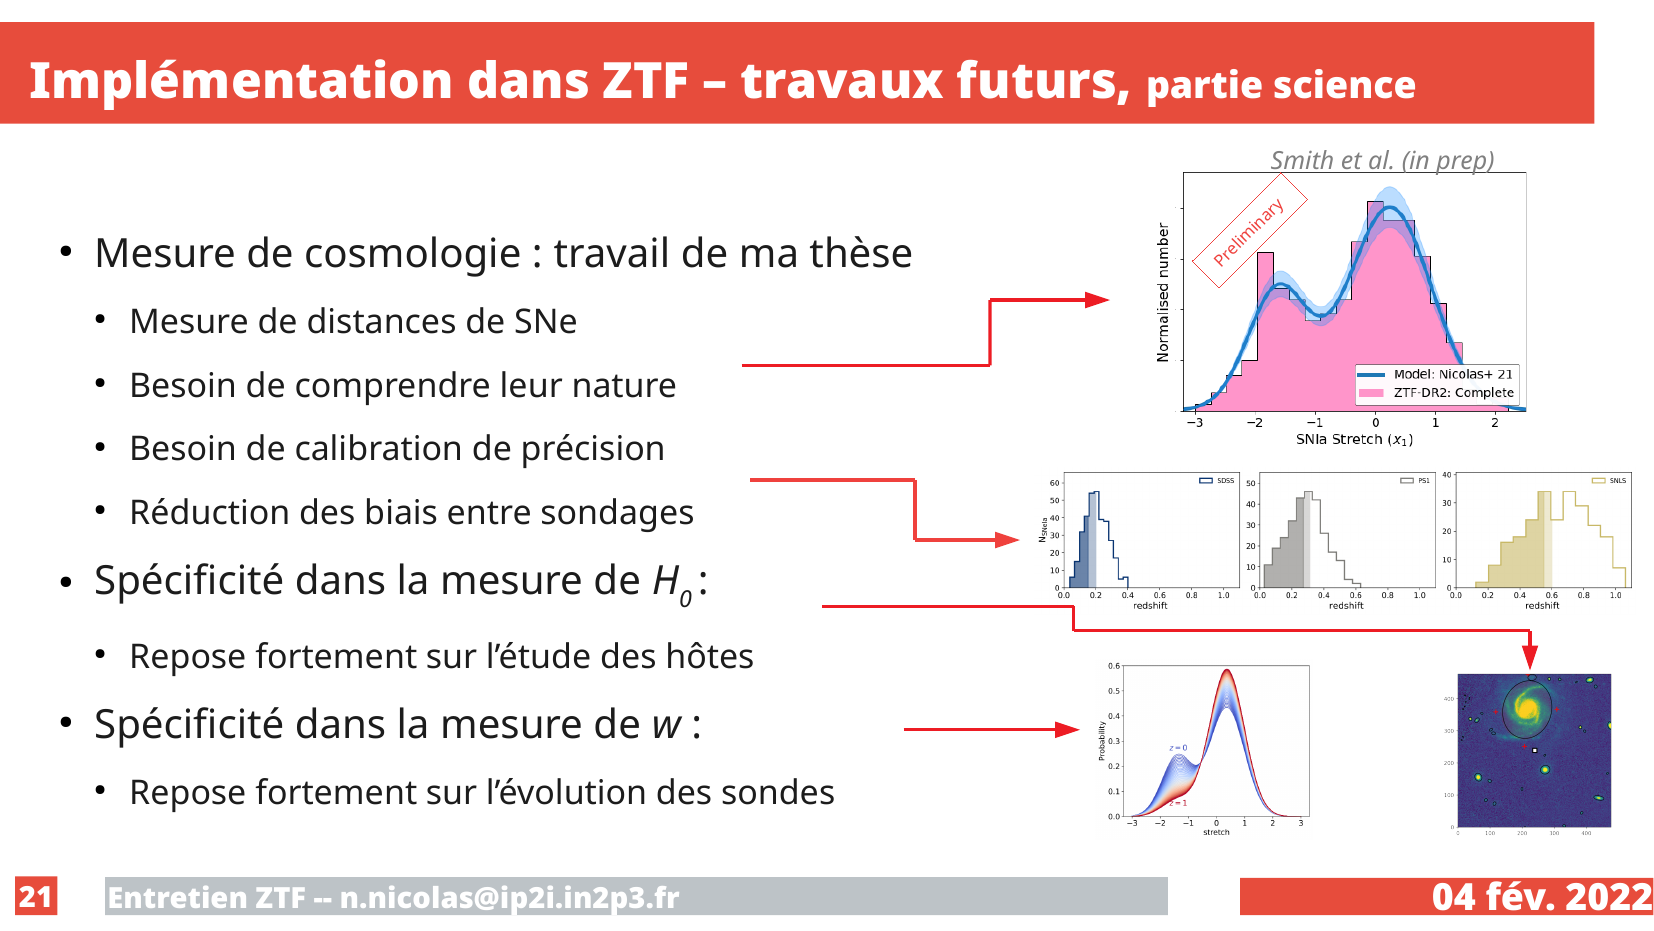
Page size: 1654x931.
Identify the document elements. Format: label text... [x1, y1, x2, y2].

text_box Preliminary [1192, 180, 1306, 286]
picture [1127, 134, 1569, 451]
list Mesure de cosmologie : travail de ma thèse Mesure de distances de SNe Besoin de comprendre leur nature Besoin de calibration de précision Réduction des biais entre sondages Spécificité dans la mesure de H0 : Repose fortement sur l’étude des hôtes Spécificité dans la mesure de w : Repose fortement sur l’évolution des sondes [58, 225, 1036, 820]
picture [1095, 659, 1313, 841]
picture [1034, 467, 1636, 616]
title Implémentation dans ZTF – travaux futurs, partie science [29, 44, 1565, 113]
picture [1034, 608, 1072, 616]
text_box Smith et al. (in prep) [1255, 134, 1546, 180]
picture [1440, 670, 1615, 841]
